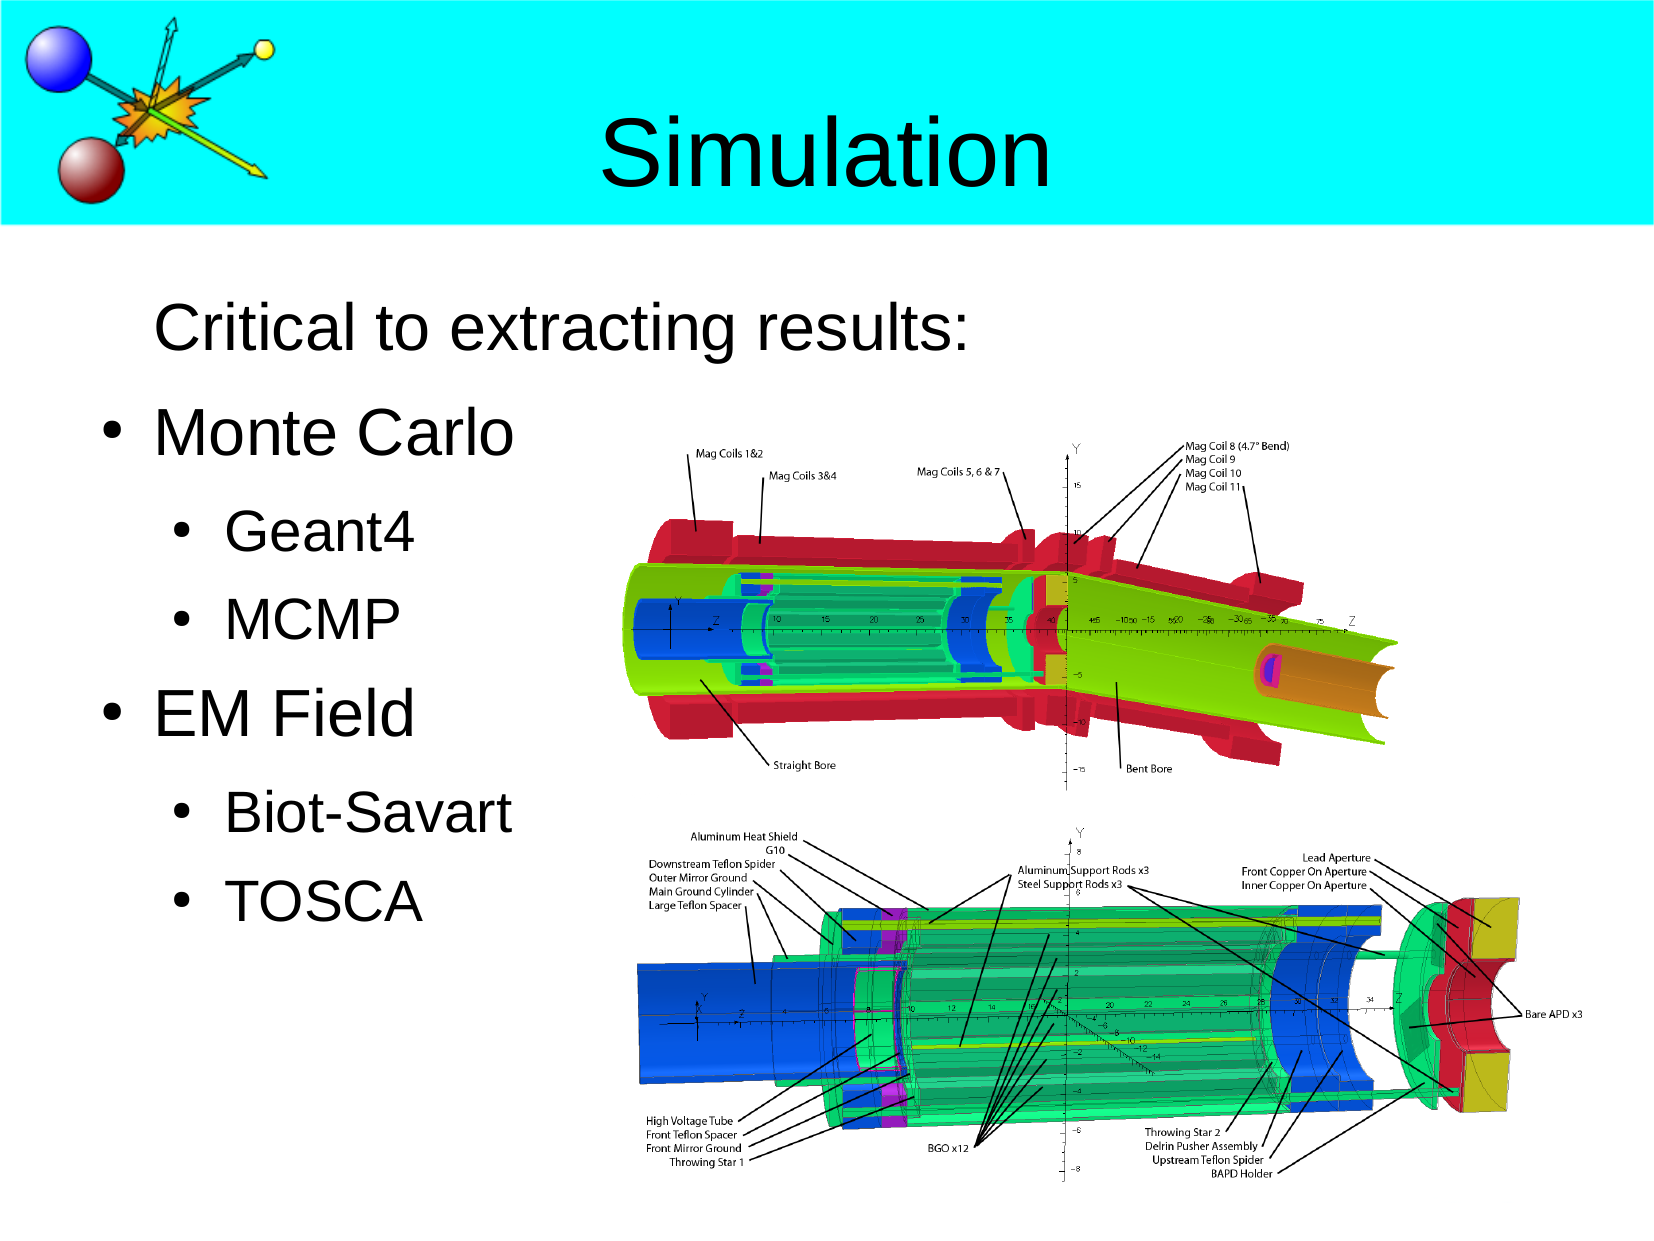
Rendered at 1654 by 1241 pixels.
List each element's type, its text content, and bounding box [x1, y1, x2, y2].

title Simulation [82, 49, 1571, 257]
list Critical to extracting results: Monte Carlo Geant4 MCMP EM Field Biot-Savart TOSCA [82, 290, 1007, 1109]
picture [0, 0, 1654, 1241]
